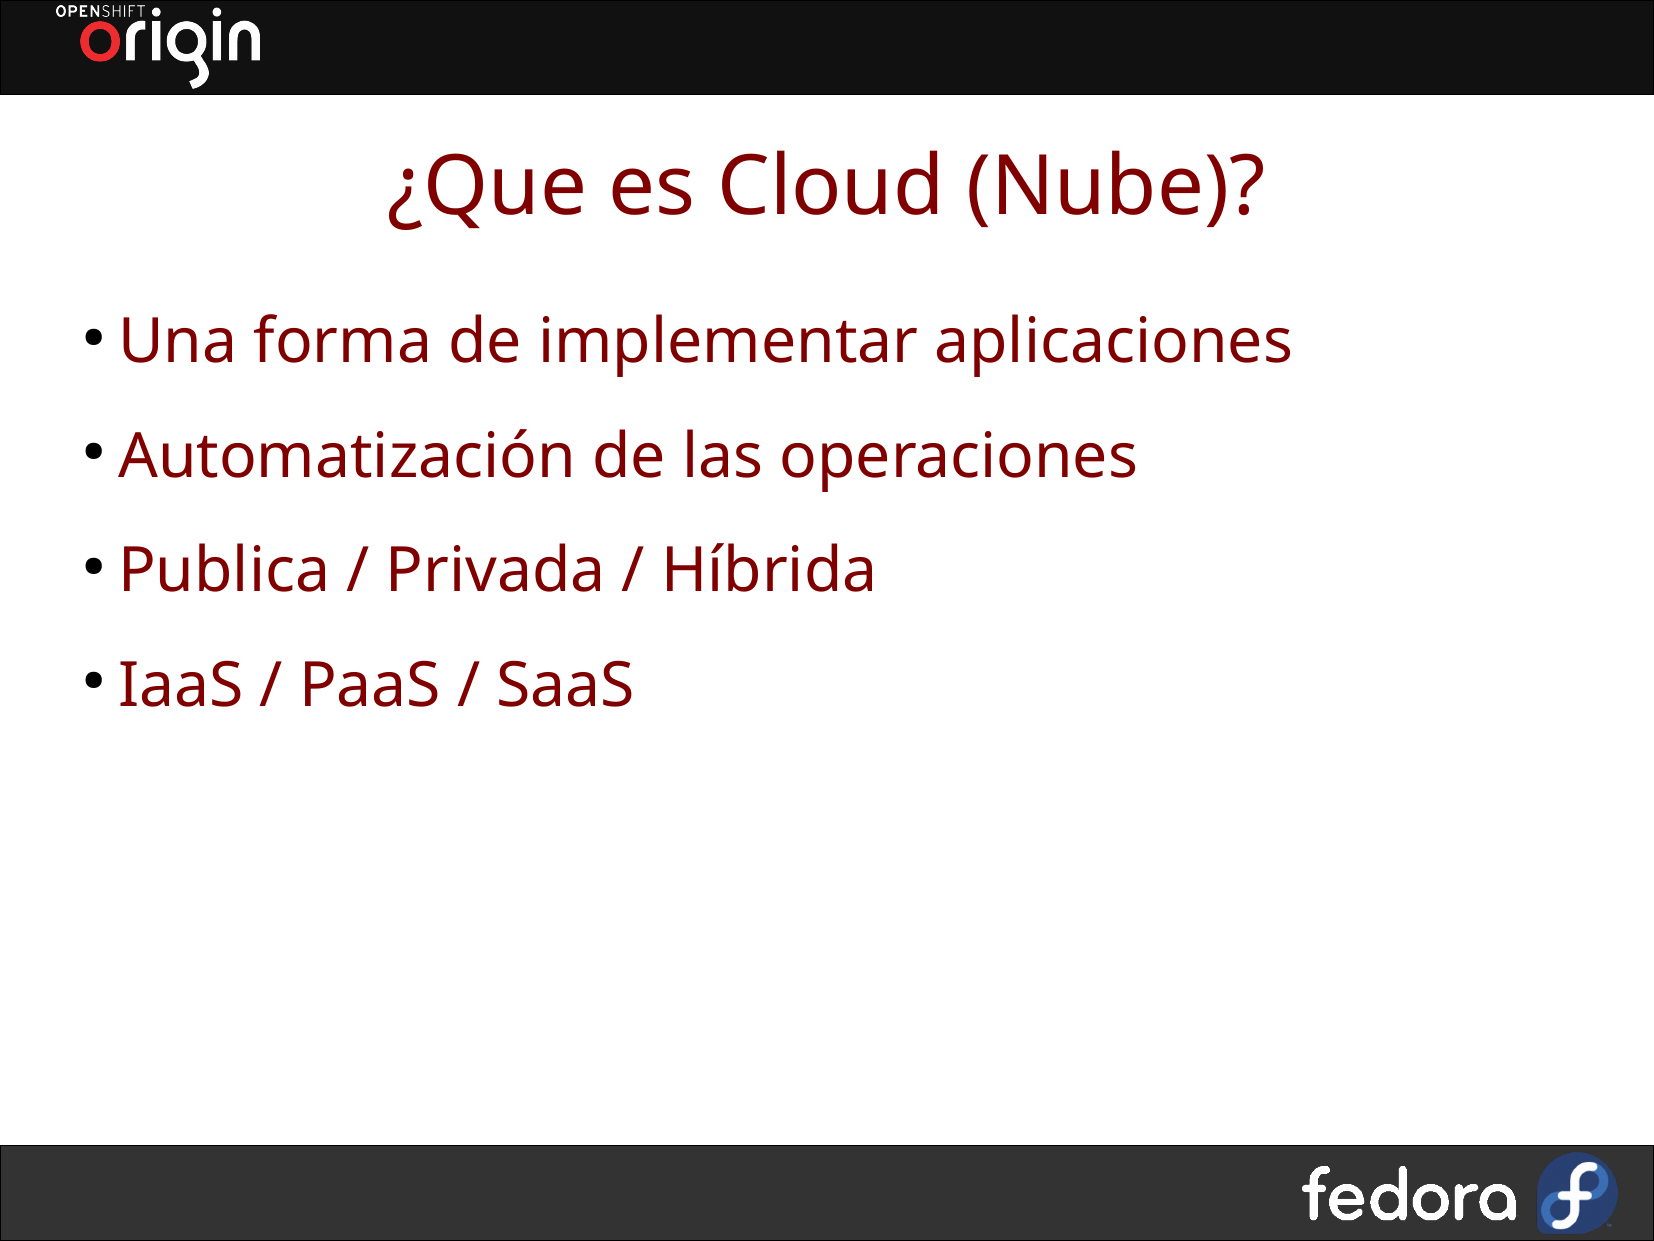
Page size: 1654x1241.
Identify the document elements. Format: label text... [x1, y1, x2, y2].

picture [1299, 1151, 1619, 1235]
title ¿Que es Cloud (Nube)? [82, 78, 1571, 287]
subtitle Una forma de implementar aplicaciones Automatización de las operaciones Publica / Privada / Híbrida IaaS / PaaS / SaaS [82, 296, 1571, 1099]
picture [56, 5, 260, 89]
